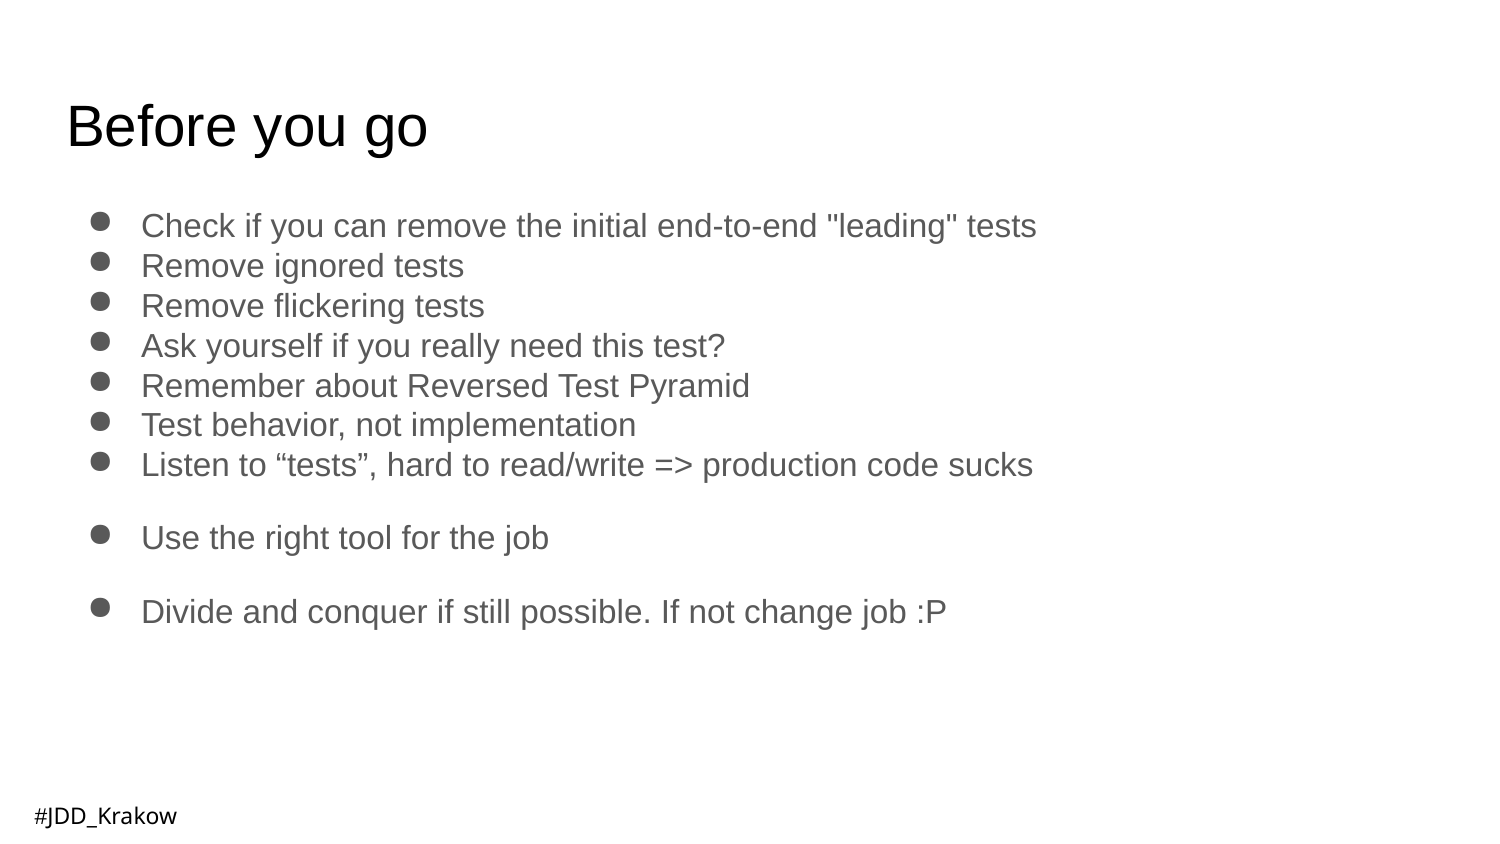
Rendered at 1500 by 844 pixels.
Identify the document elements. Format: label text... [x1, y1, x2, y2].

text_box #JDD_Krakow [0, 786, 247, 844]
list Check if you can remove the initial end-to-end "leading" tests Remove ignored tests Remove flickering tests Ask yourself if you really need this test? Remember about Reversed Test Pyramid Test behavior, not implementation Listen to “tests”, hard to read/write => production code sucks Use the right tool for the job Divide and conquer if still possible. If not change job :P [51, 189, 1449, 660]
title Before you go [51, 72, 1449, 167]
